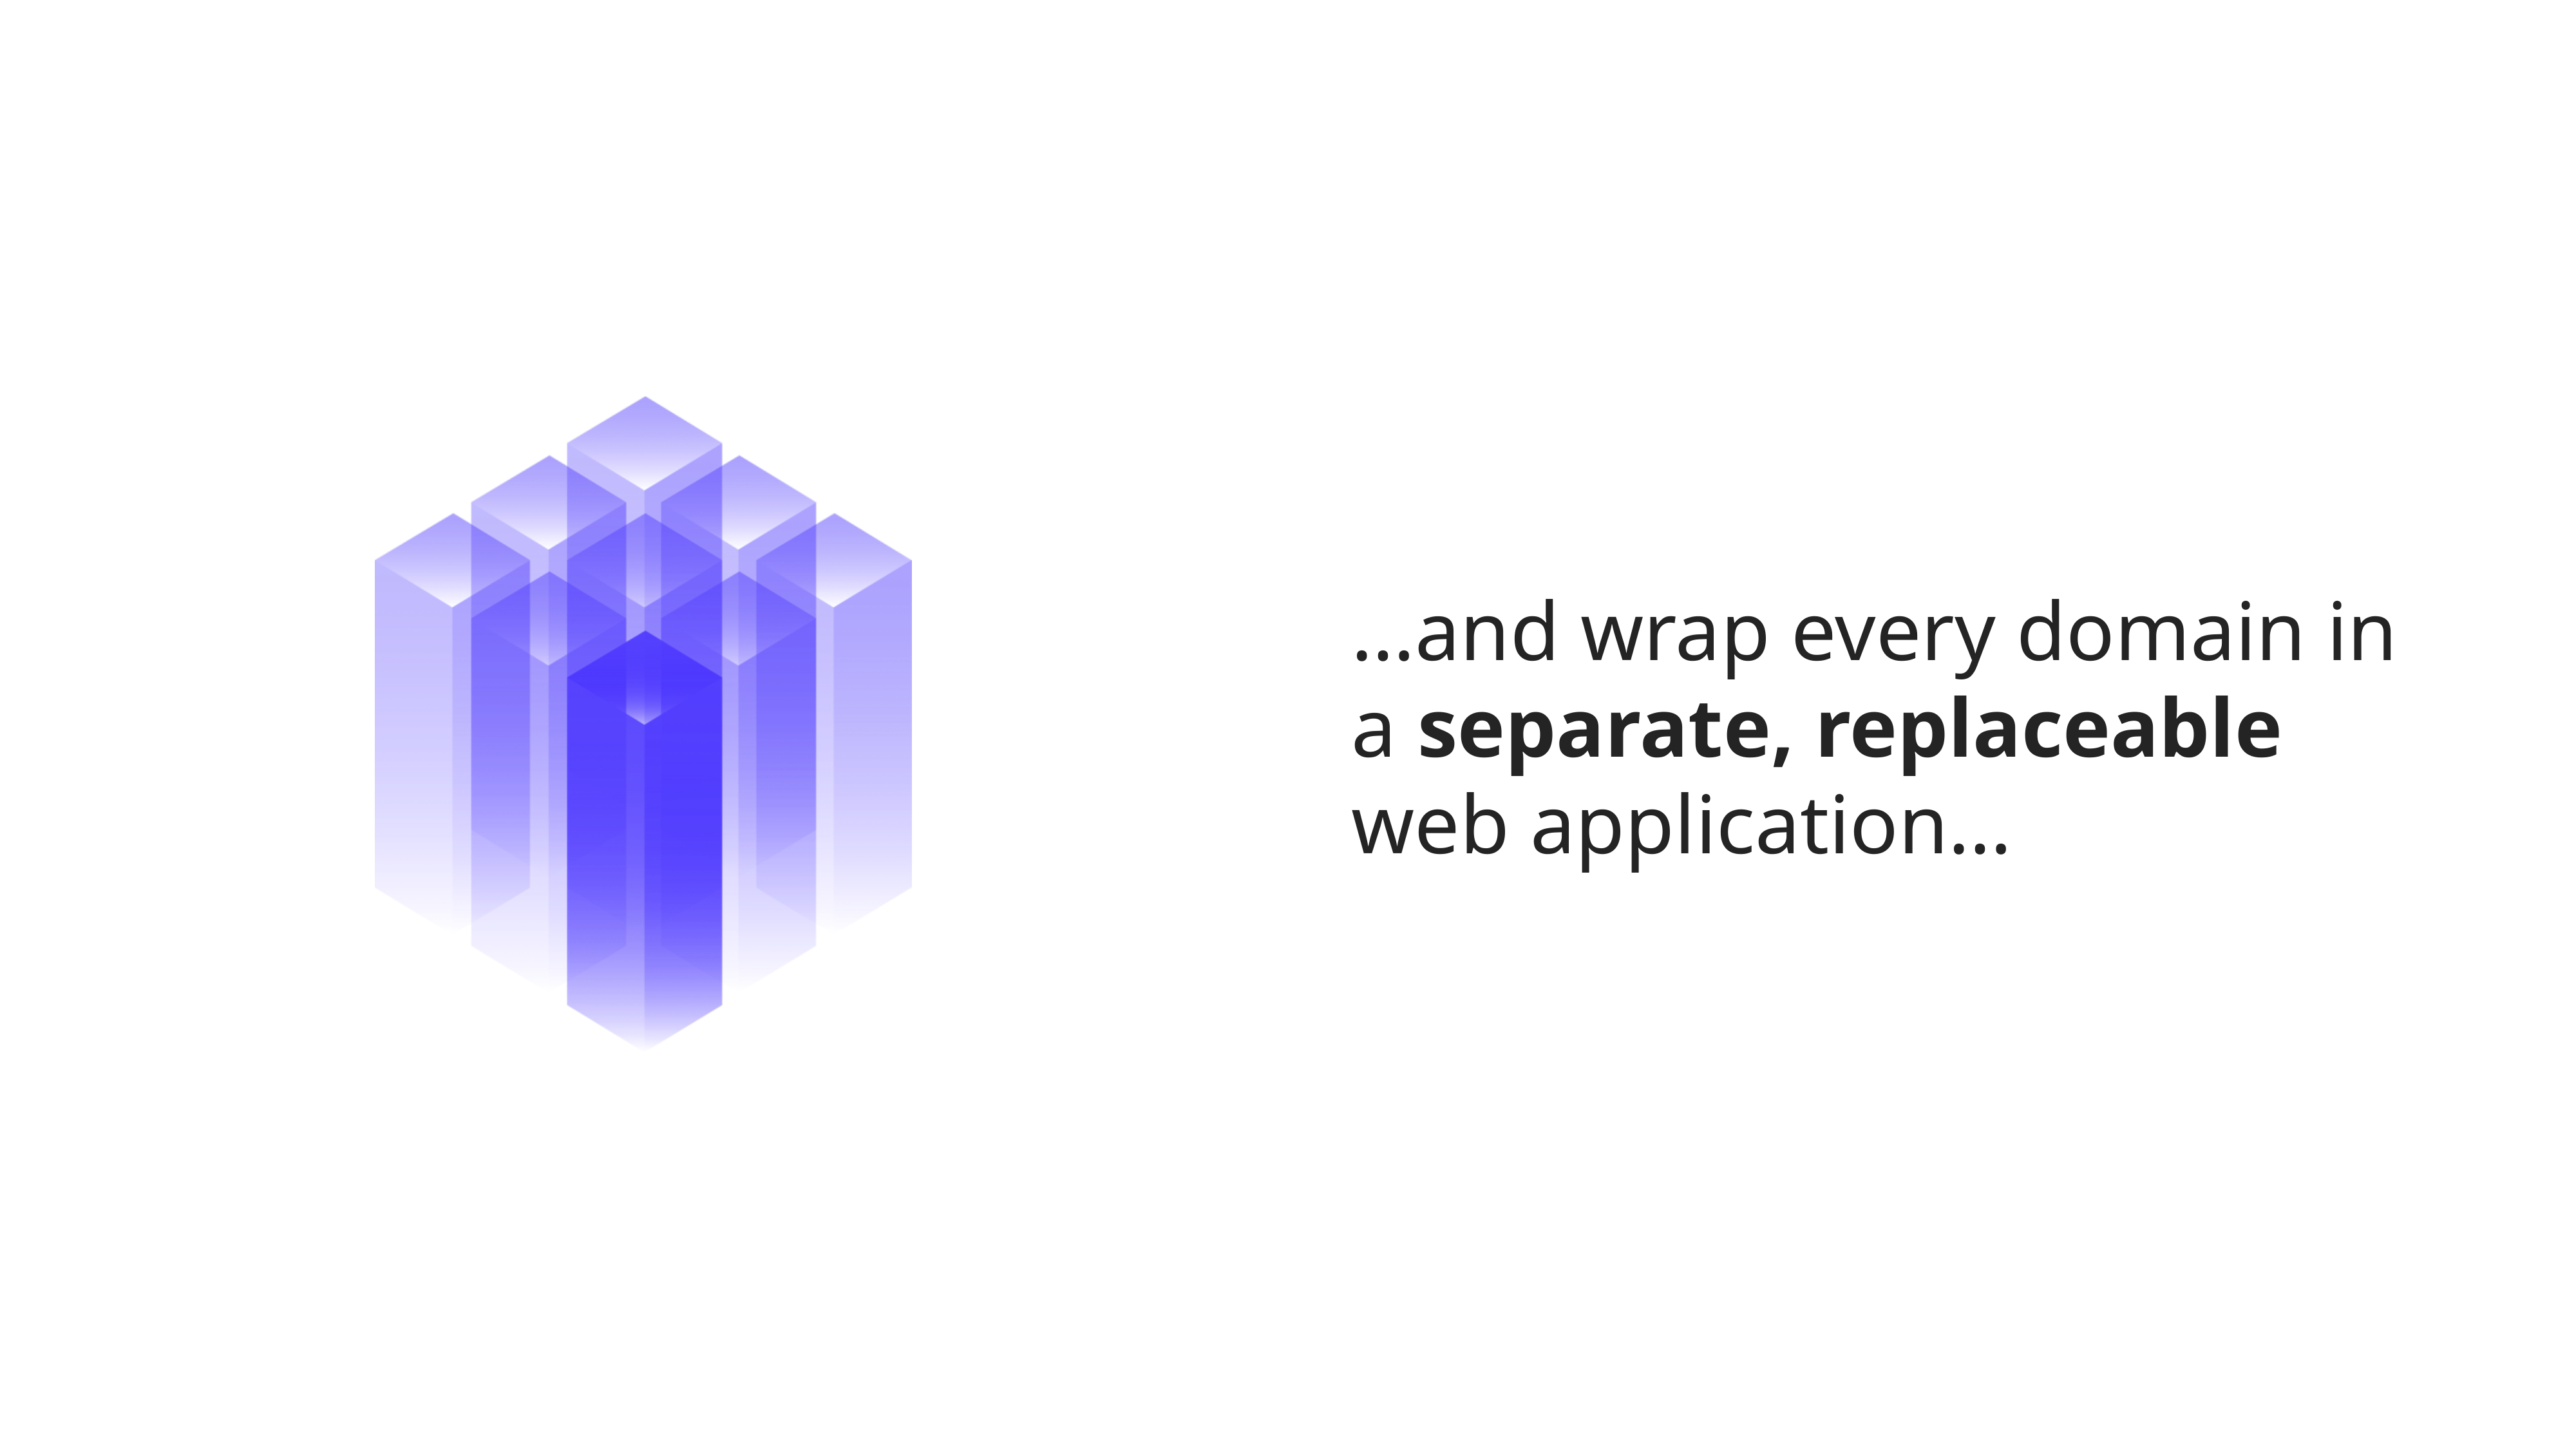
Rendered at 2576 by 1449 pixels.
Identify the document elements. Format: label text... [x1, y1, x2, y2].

list …and wrap every domain in a separate, replaceable web application… [1351, 127, 2423, 1322]
picture [375, 396, 912, 1053]
